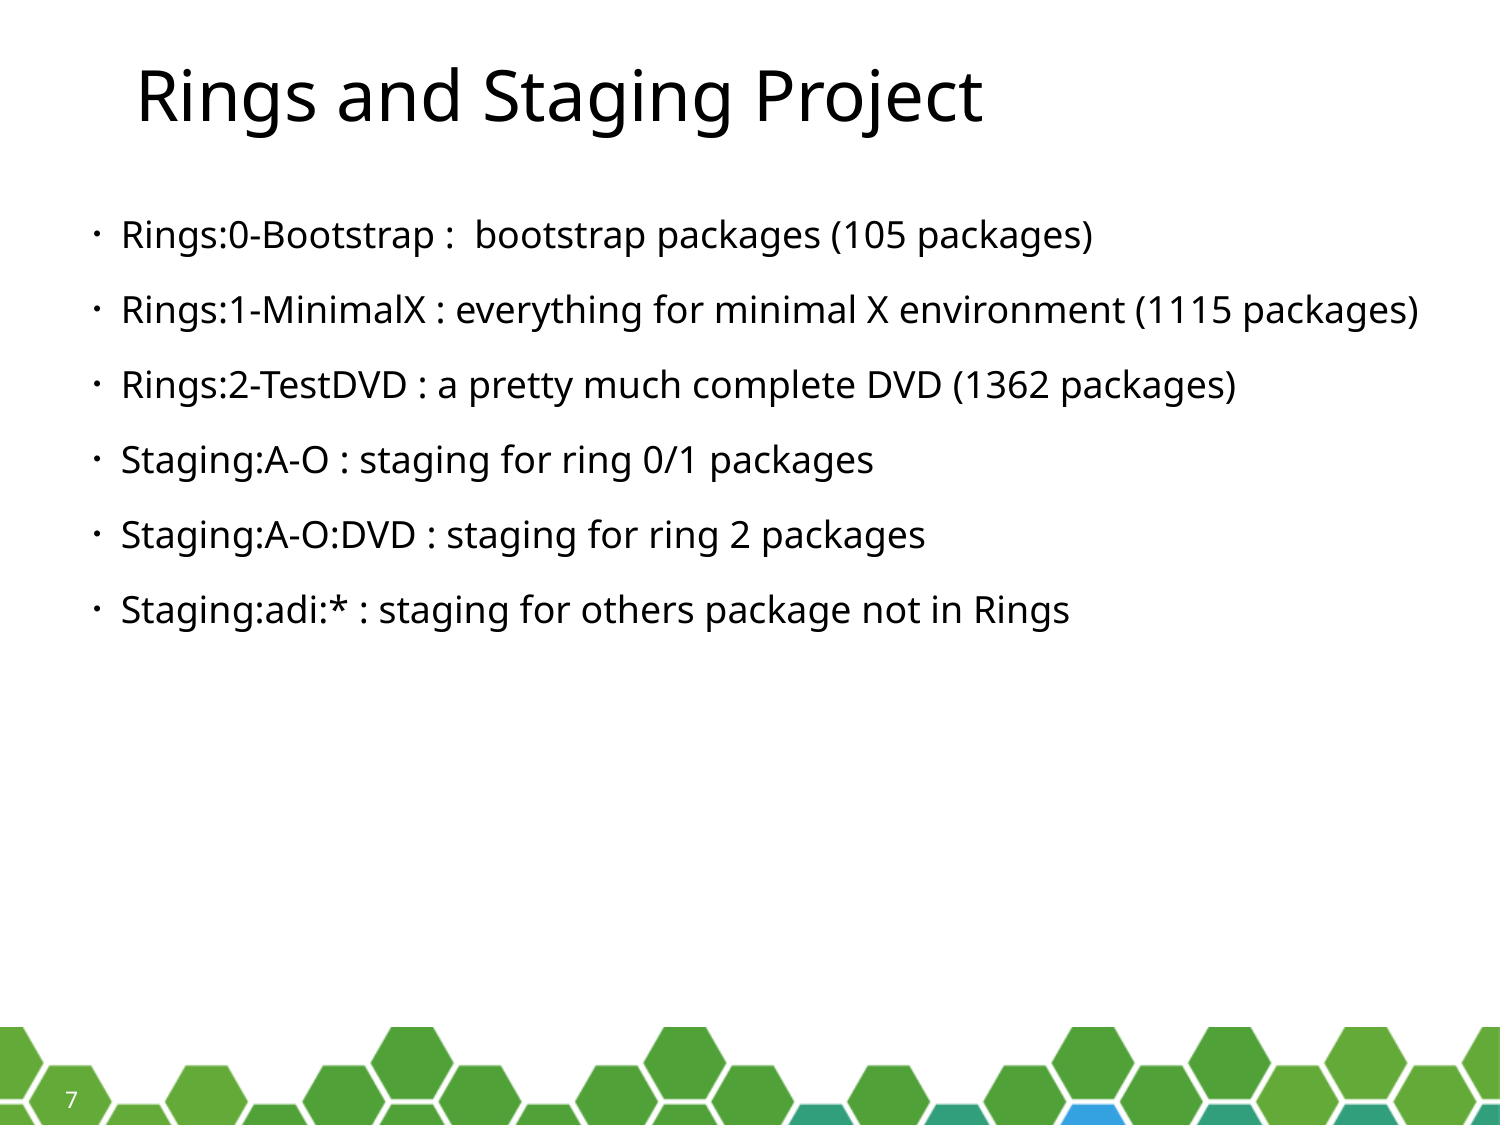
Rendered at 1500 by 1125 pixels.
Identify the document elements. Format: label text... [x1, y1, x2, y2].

title Rings and Staging Project [135, 12, 1372, 175]
list Rings:0-Bootstrap : bootstrap packages (105 packages) Rings:1-MinimalX : everything for minimal X environment (1115 packages) Rings:2-TestDVD : a pretty much complete DVD (1362 packages) Staging:A-O : staging for ring 0/1 packages Staging:A-O:DVD : staging for ring 2 packages Staging:adi:* : staging for others package not in Rings [92, 208, 1477, 862]
picture [0, 1027, 1500, 1125]
